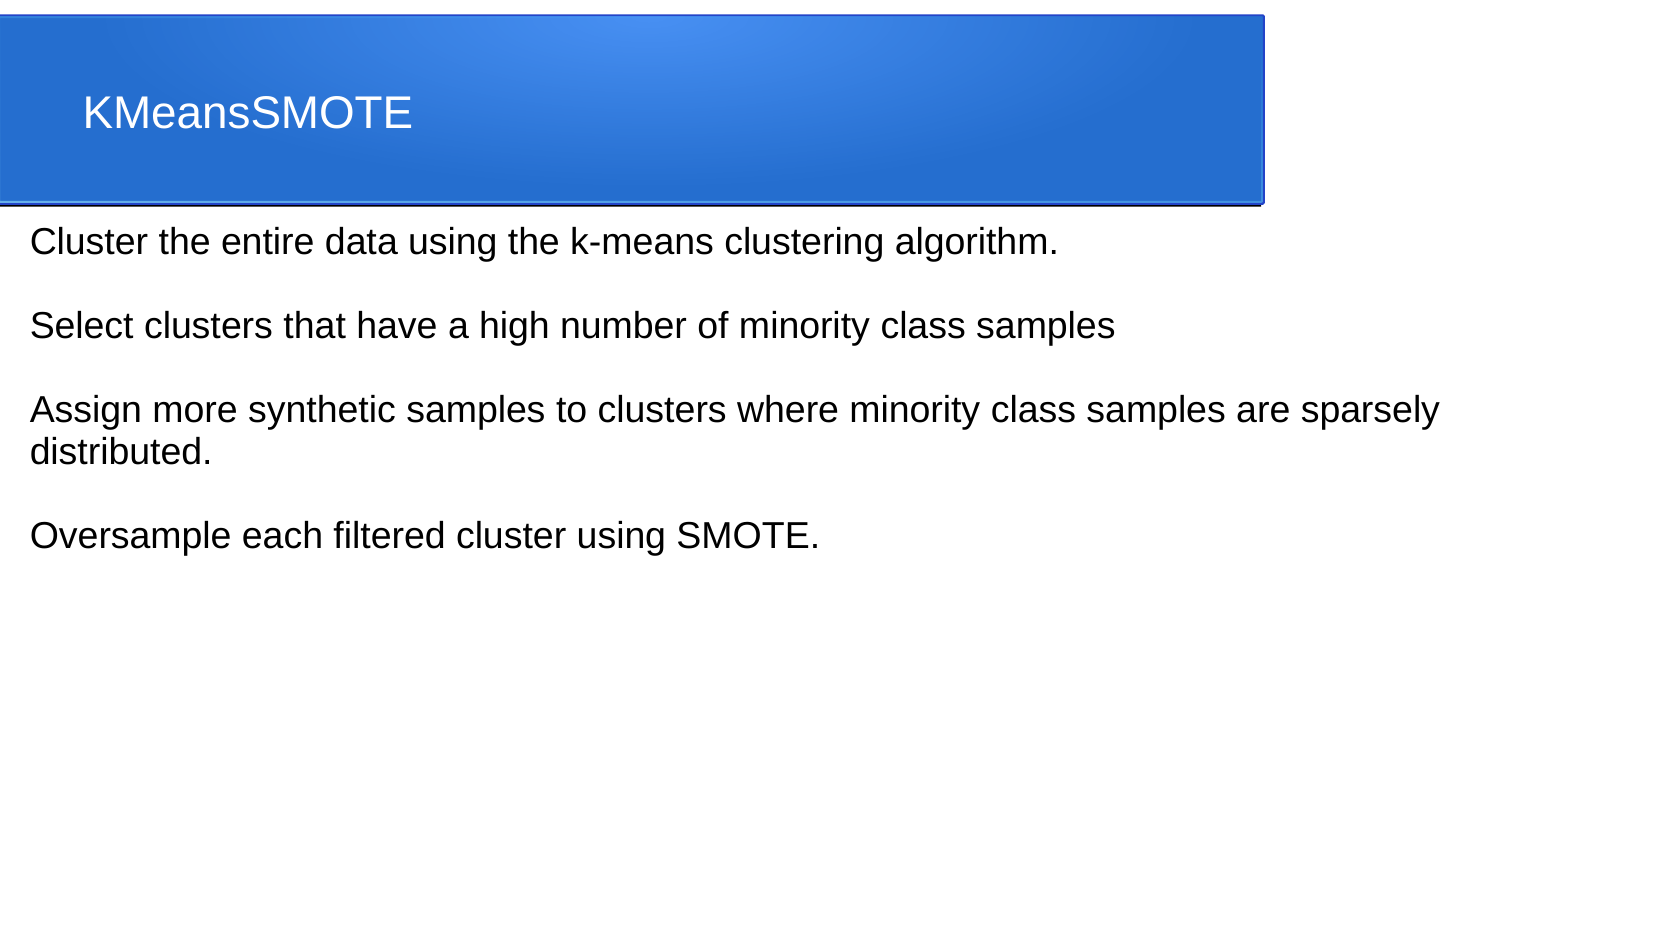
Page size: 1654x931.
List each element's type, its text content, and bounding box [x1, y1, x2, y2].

title KMeansSMOTE [82, 35, 1235, 189]
text_box Cluster the entire data using the k-means clustering algorithm. Select clusters that have a high number of minority class samples Assign more synthetic samples to clusters where minority class samples are sparsely distributed. Oversample each filtered cluster using SMOTE. [15, 213, 1471, 901]
